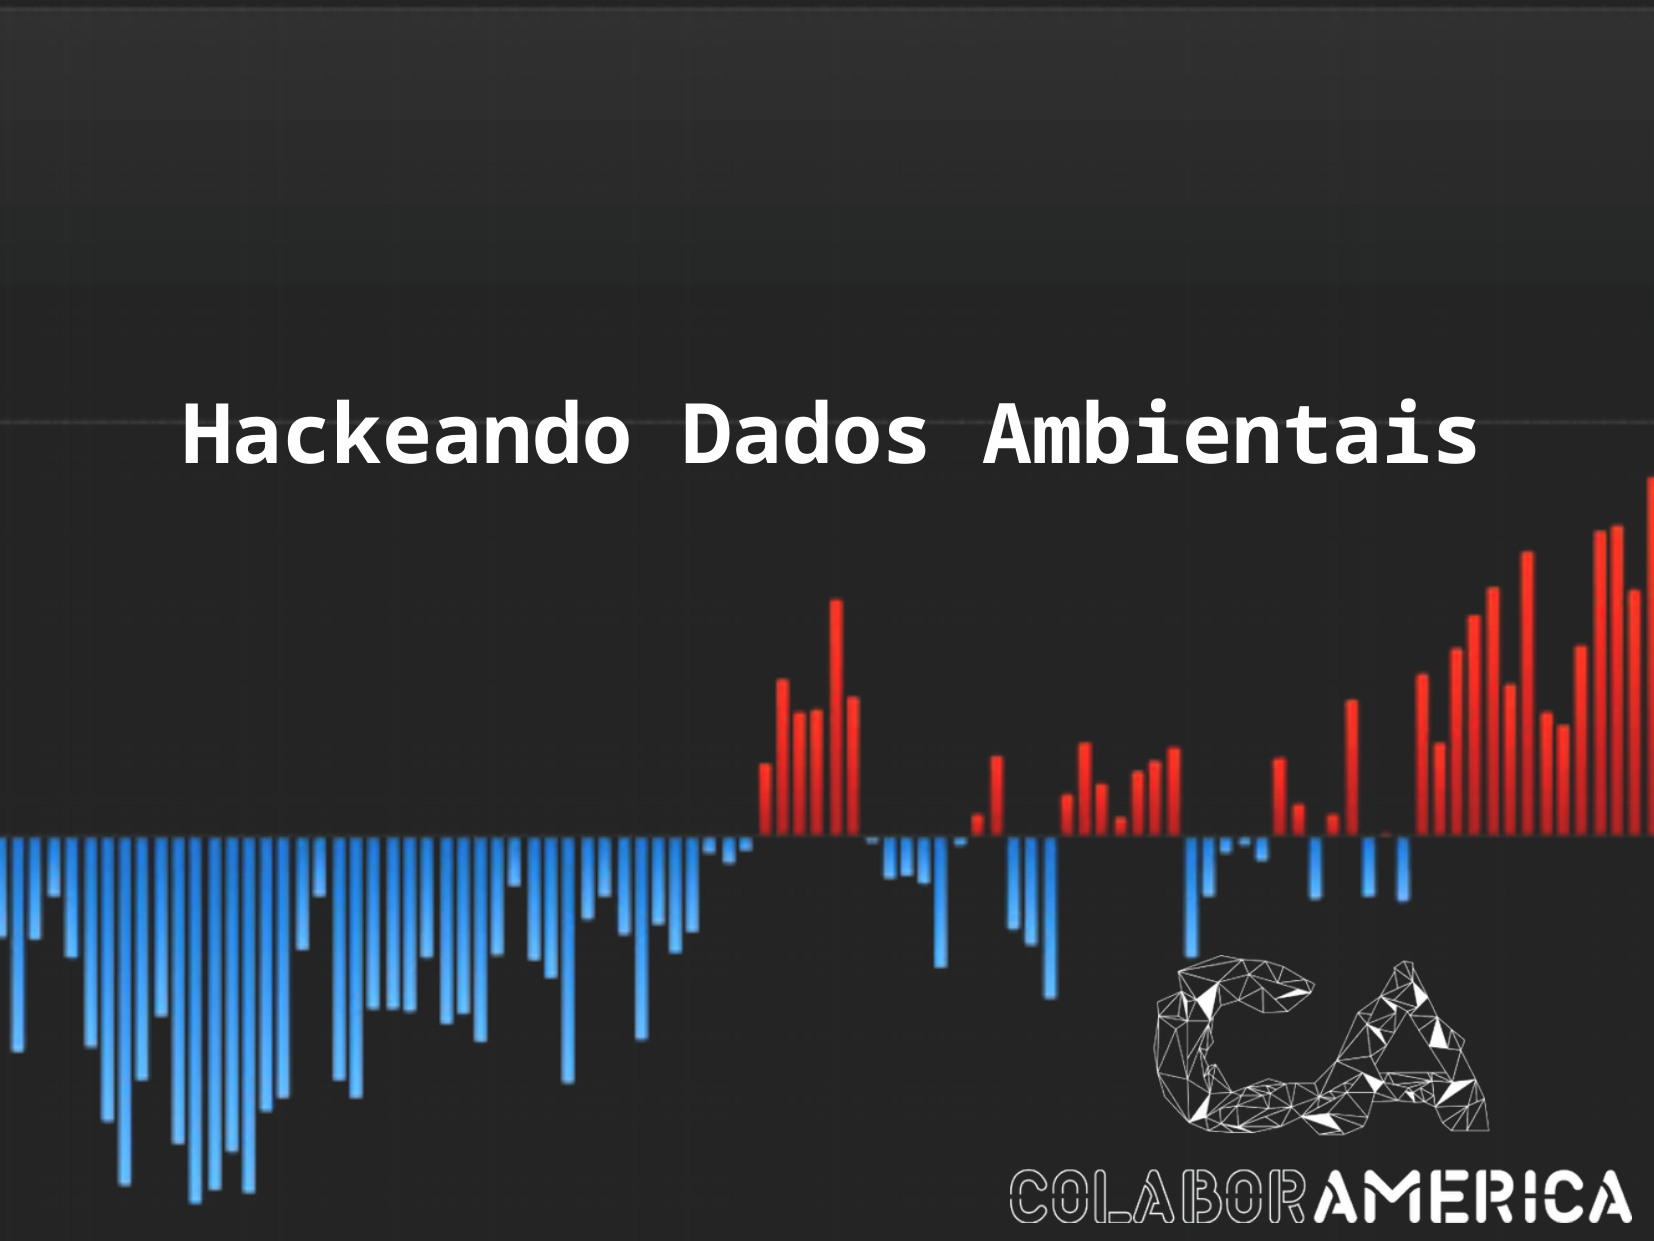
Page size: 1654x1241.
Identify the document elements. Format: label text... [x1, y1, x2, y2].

subtitle Hackeando Dados Ambientais [41, 348, 1625, 514]
picture [0, 0, 1654, 1241]
